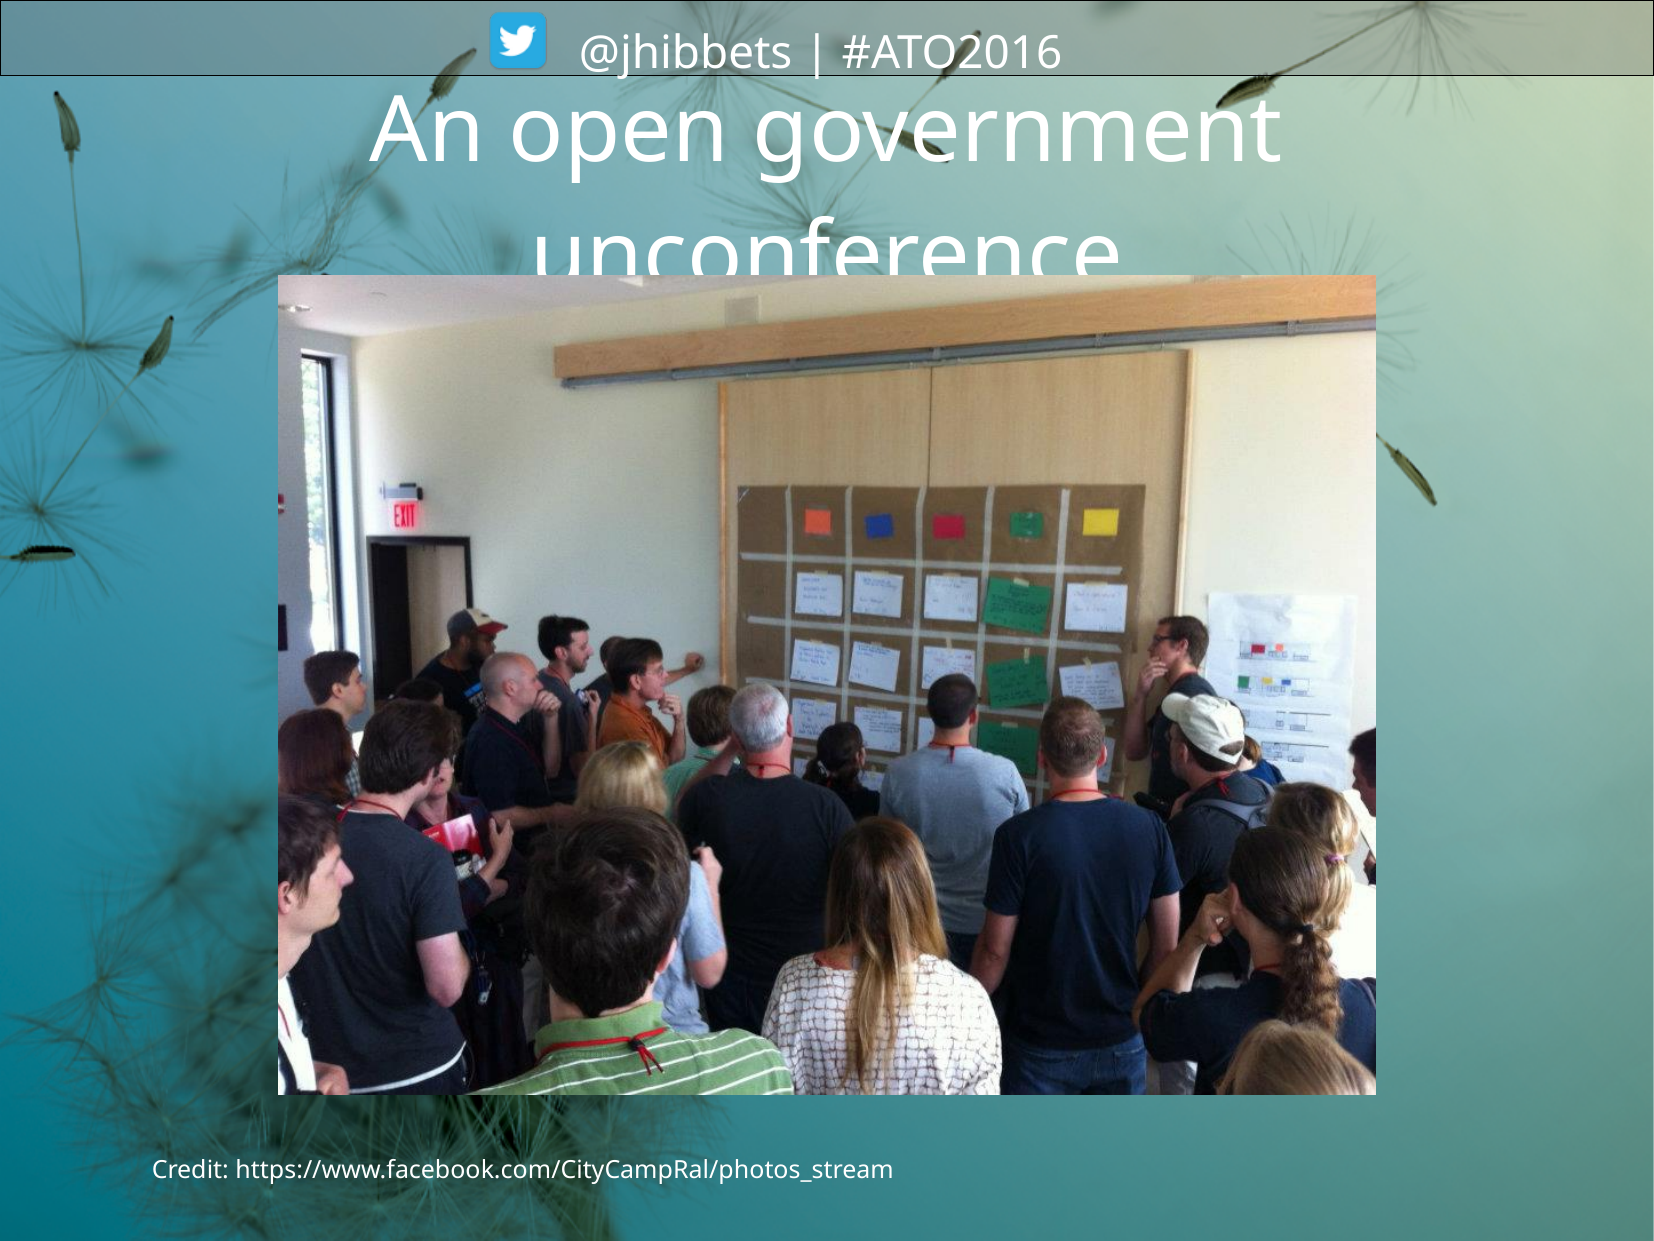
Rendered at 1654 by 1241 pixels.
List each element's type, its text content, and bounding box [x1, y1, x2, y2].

picture [0, 76, 1654, 1241]
title An open government unconference [82, 84, 1571, 292]
picture [488, 11, 549, 72]
text_box Credit: https://www.facebook.com/CityCampRal/photos_stream [137, 1144, 921, 1185]
